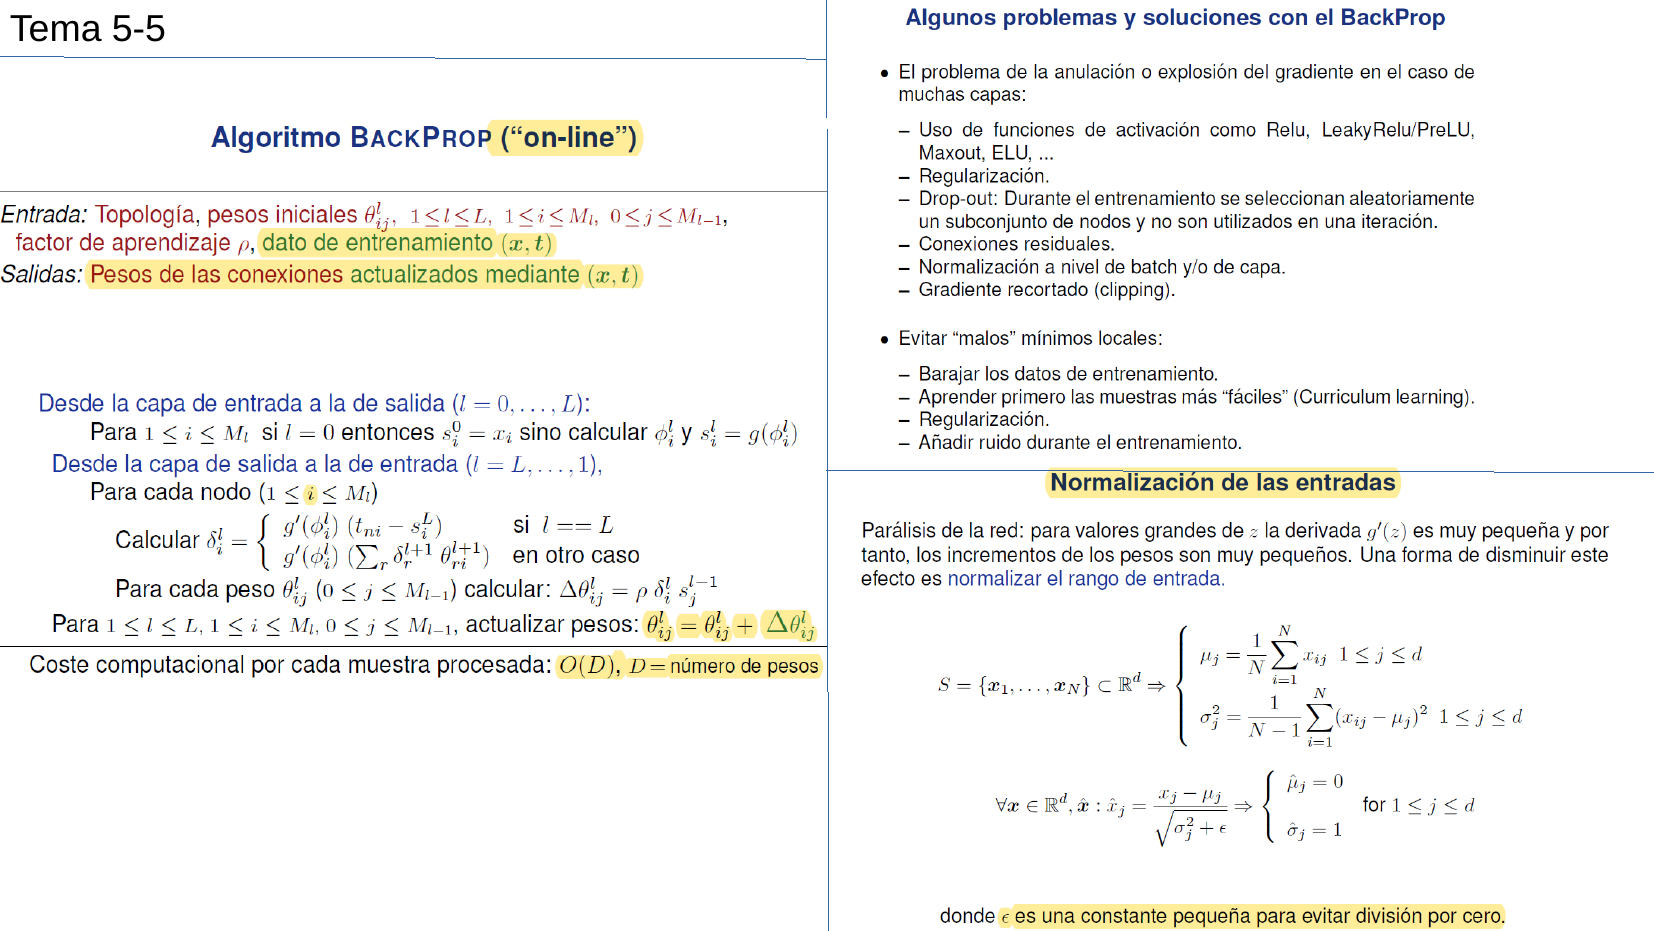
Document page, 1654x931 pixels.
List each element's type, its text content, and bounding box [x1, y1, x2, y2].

picture [856, 5, 1611, 931]
picture [0, 118, 827, 680]
text_box Tema 5-5 [0, 0, 181, 57]
